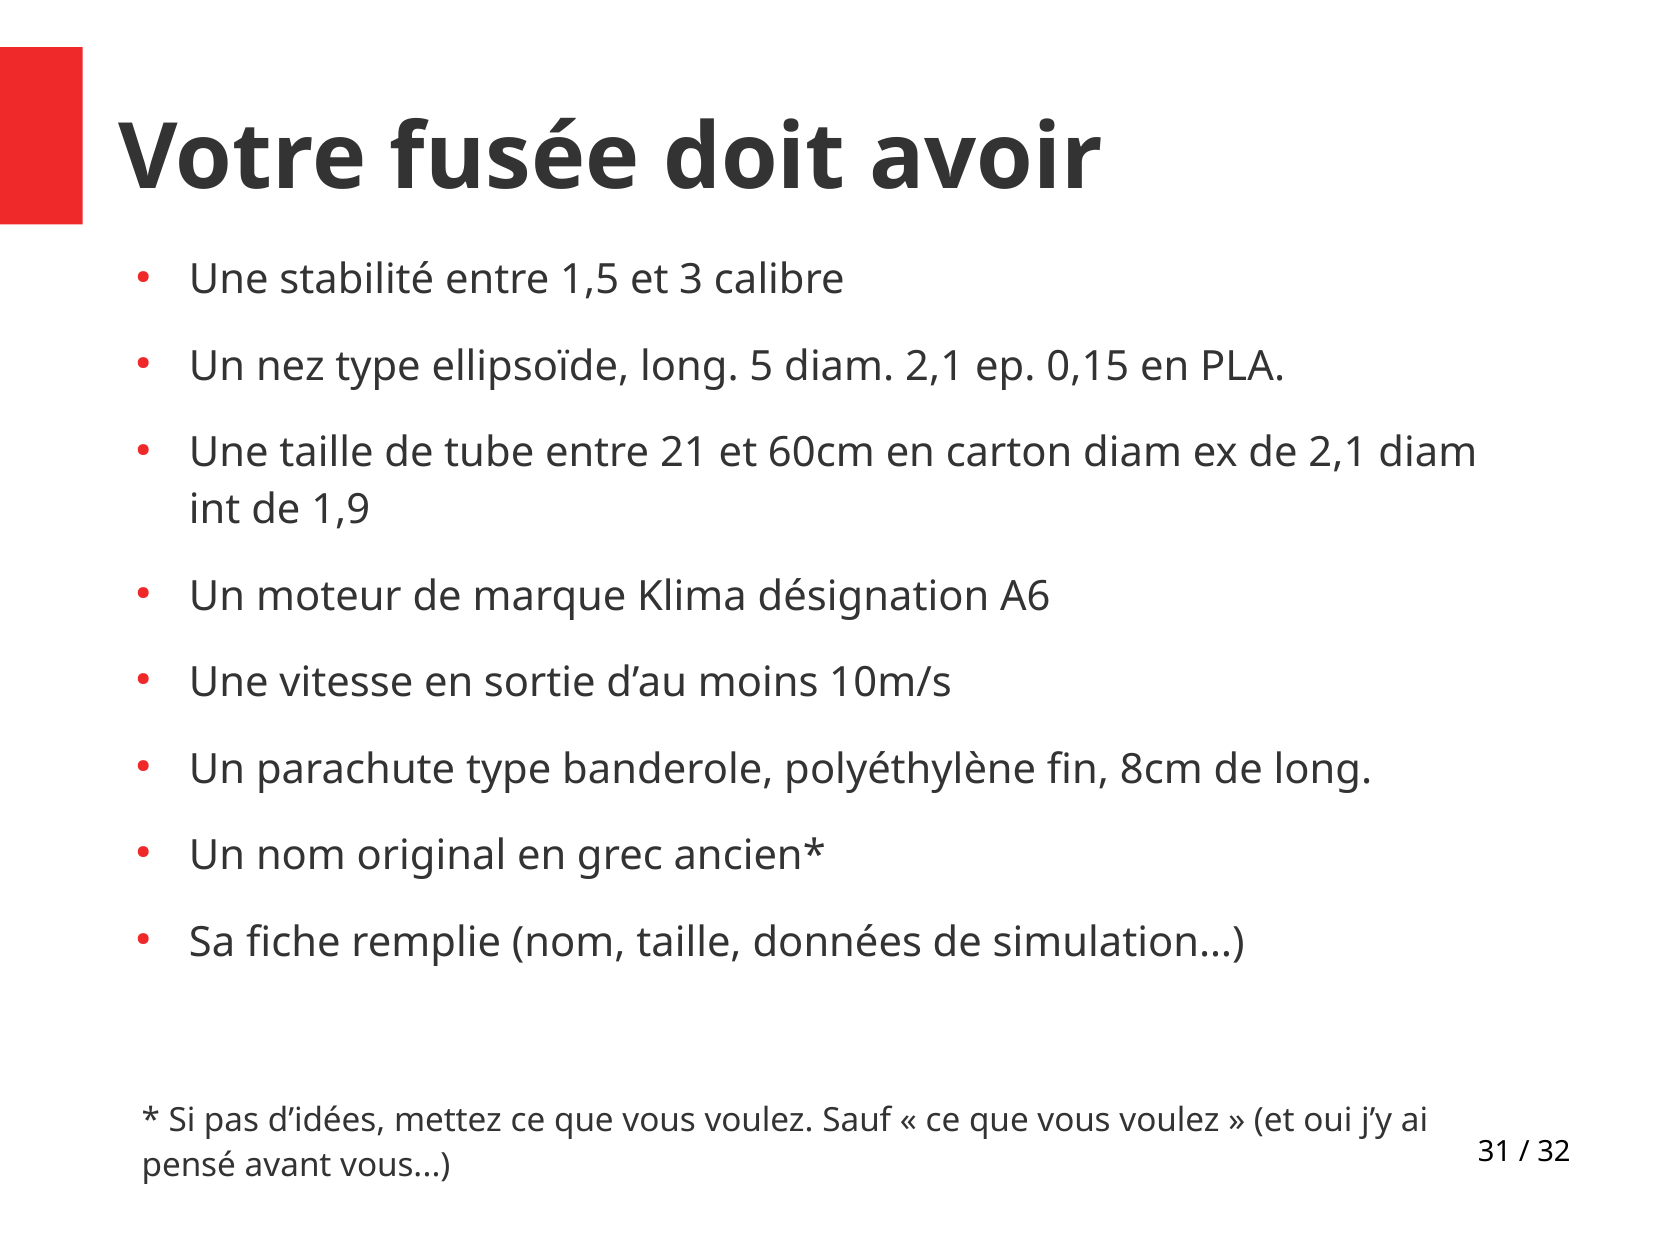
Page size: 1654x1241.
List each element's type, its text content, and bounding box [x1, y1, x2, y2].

list * Si pas d’idées, mettez ce que vous voulez. Sauf « ce que vous voulez » (et oui j’y ai pensé avant vous...) [70, 1095, 1489, 1241]
title Votre fusée doit avoir [118, 49, 1571, 257]
list Une stabilité entre 1,5 et 3 calibre Un nez type ellipsoïde, long. 5 diam. 2,1 ep. 0,15 en PLA. Une taille de tube entre 21 et 60cm en carton diam ex de 2,1 diam int de 1,9 Un moteur de marque Klima désignation A6 Une vitesse en sortie d’au moins 10m/s Un parachute type banderole, polyéthylène fin, 8cm de long. Un nom original en grec ancien* Sa fiche remplie (nom, taille, données de simulation…) [118, 249, 1536, 969]
